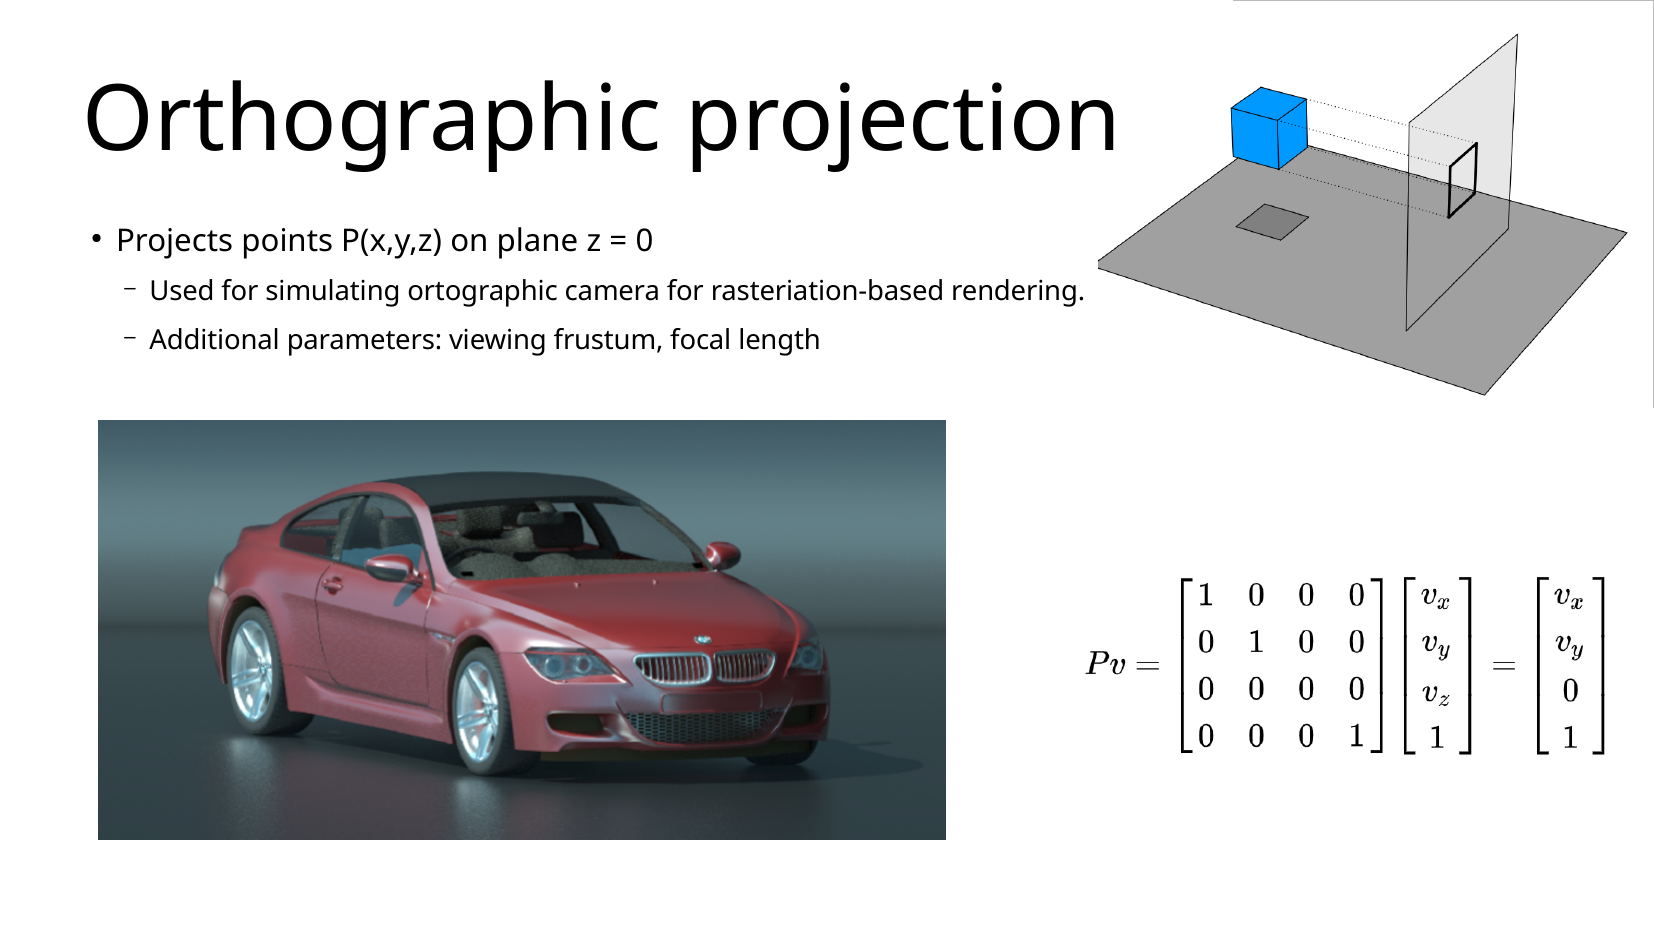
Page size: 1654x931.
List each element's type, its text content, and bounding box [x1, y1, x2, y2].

picture [1065, 553, 1621, 766]
picture [1098, 0, 1654, 408]
picture [98, 420, 946, 841]
title Orthographic projection [82, 37, 1098, 193]
list Projects points P(x,y,z) on plane z = 0 Used for simulating ortographic camera for rasteriation-based rendering. Additional parameters: viewing frustum, focal length [82, 217, 1098, 361]
